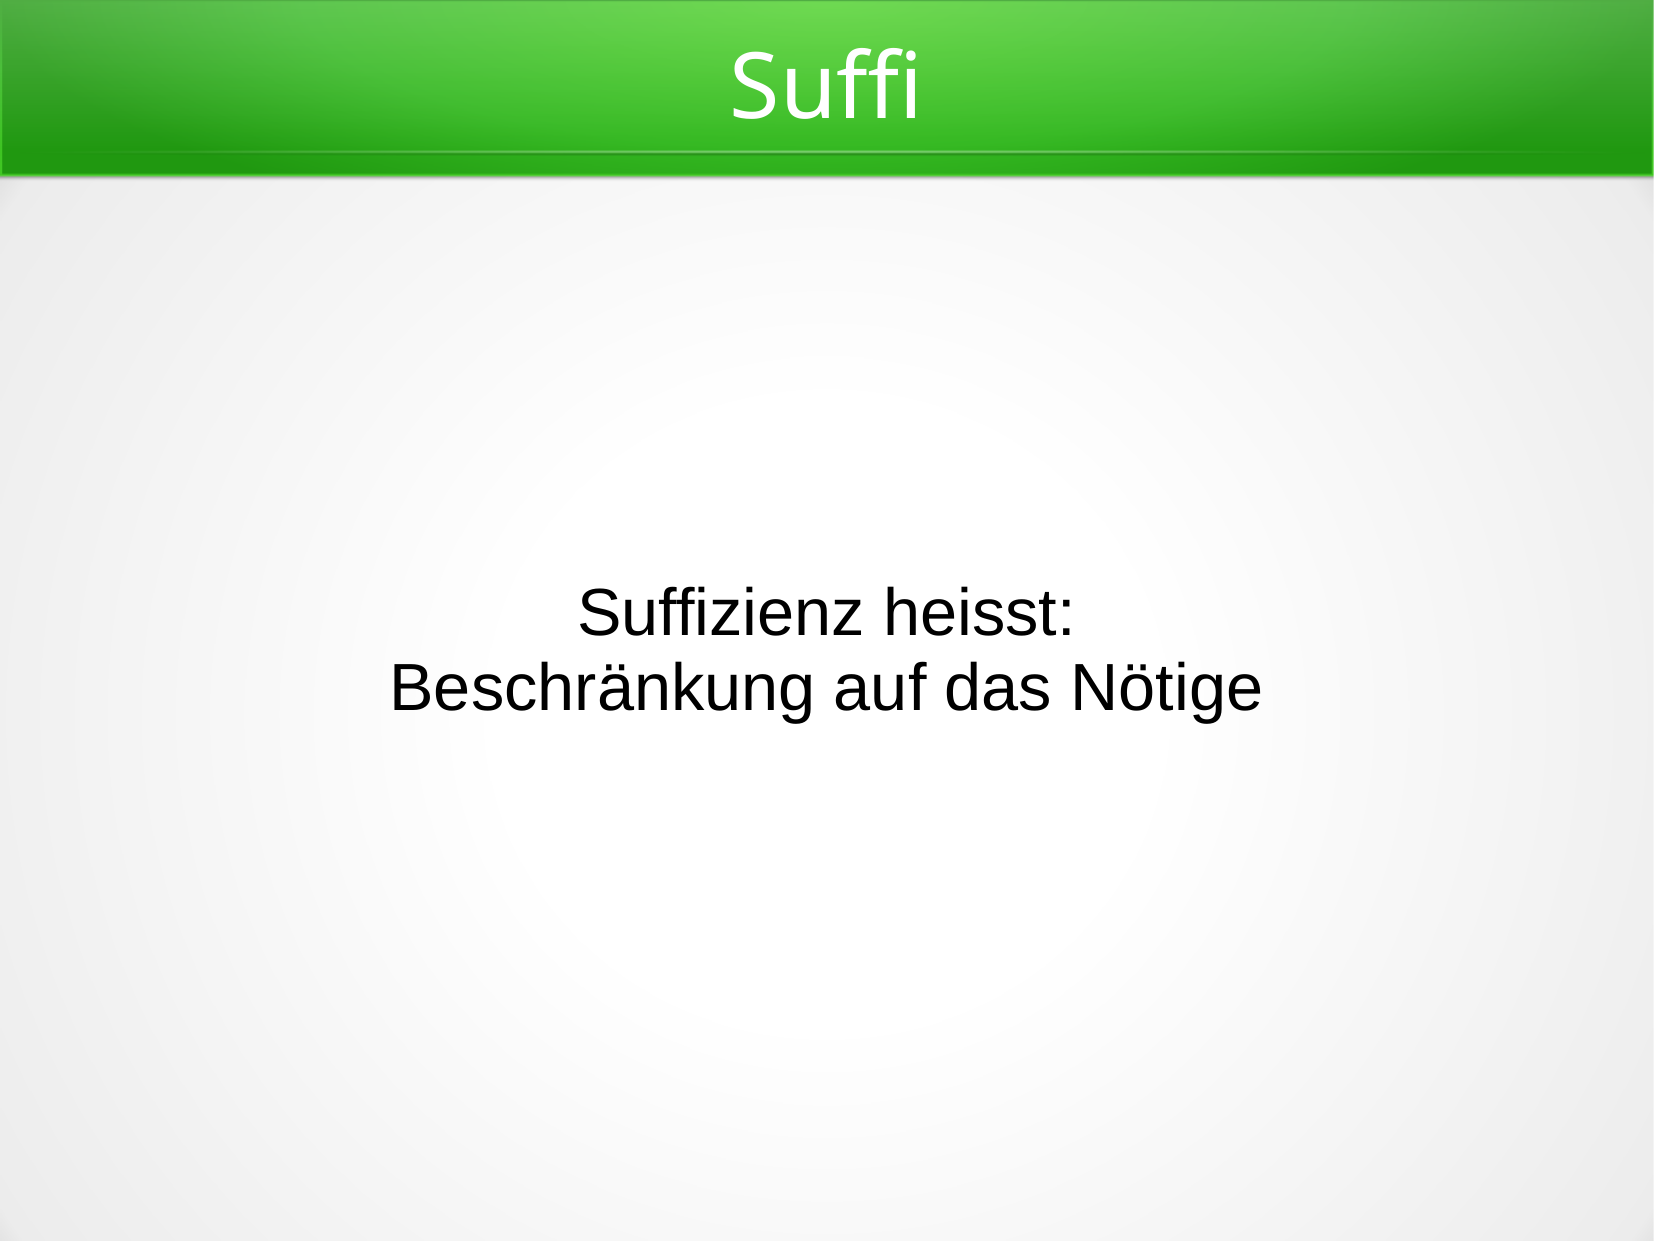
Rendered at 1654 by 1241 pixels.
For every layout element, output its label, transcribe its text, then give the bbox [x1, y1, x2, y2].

subtitle Suffizienz heisst: Beschränkung auf das Nötige [82, 290, 1571, 1010]
picture [0, 0, 1654, 1241]
title Suffi [82, 11, 1571, 154]
